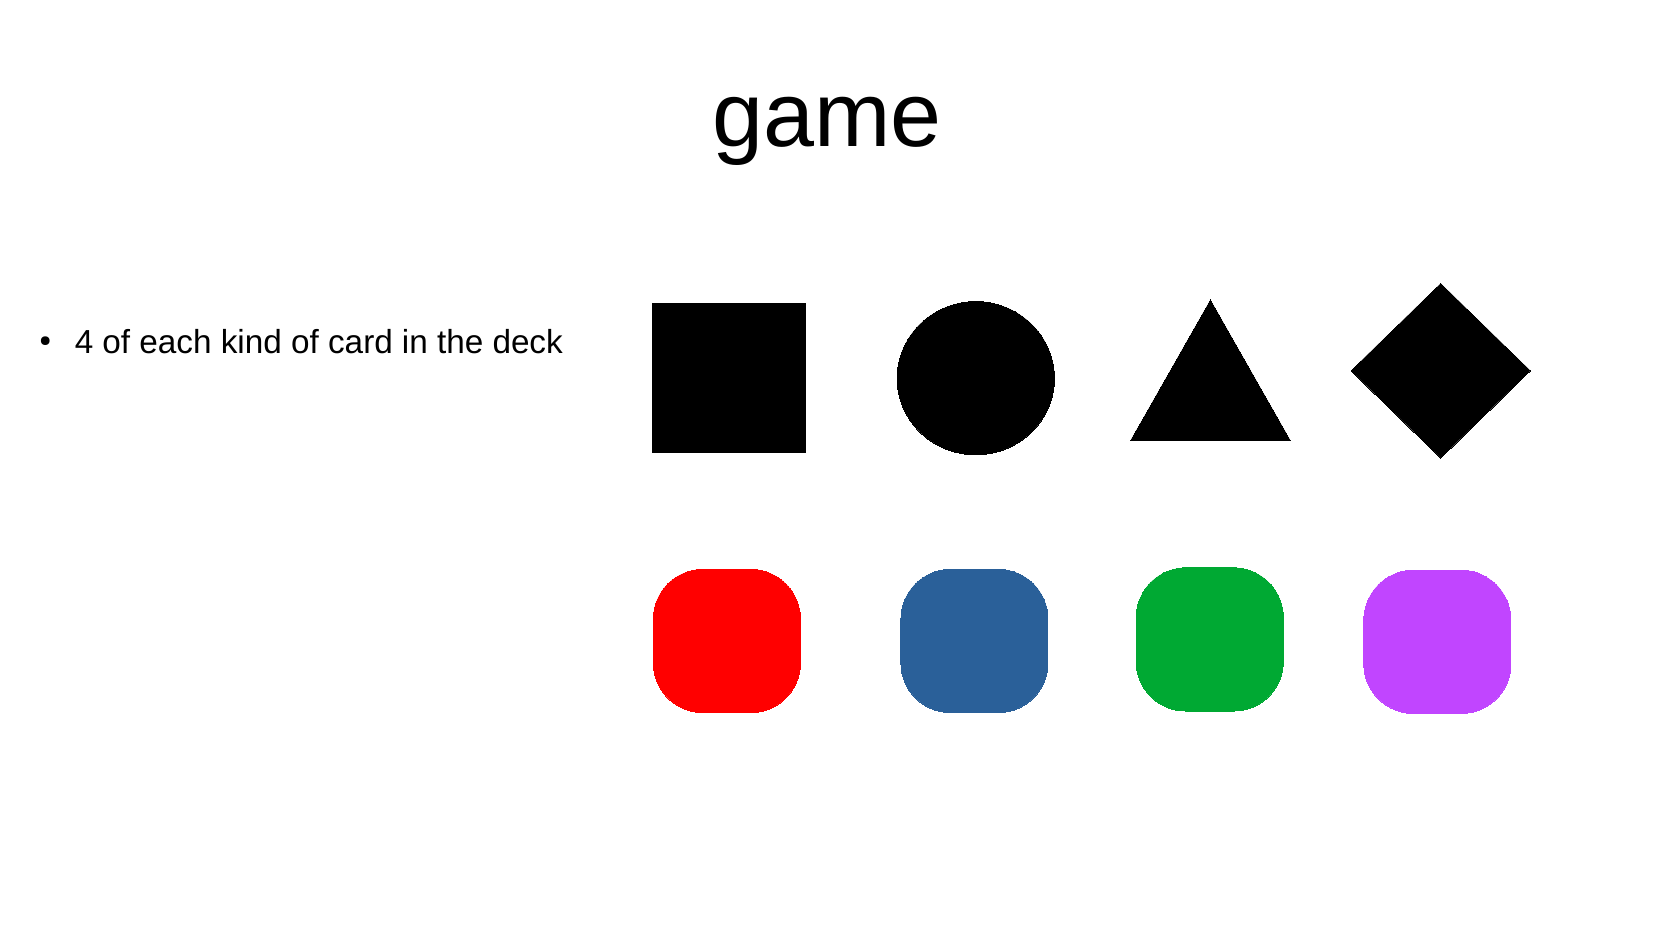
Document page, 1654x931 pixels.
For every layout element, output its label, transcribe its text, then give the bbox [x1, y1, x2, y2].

text_box [900, 569, 1048, 713]
text_box [653, 569, 801, 713]
text_box [1363, 570, 1511, 714]
title game [82, 37, 1571, 193]
text_box [1351, 283, 1531, 459]
text_box [897, 301, 1055, 455]
text_box [1136, 567, 1284, 712]
text_box [652, 303, 806, 453]
text_box 4 of each kind of card in the deck [24, 315, 708, 541]
text_box [1130, 299, 1291, 441]
